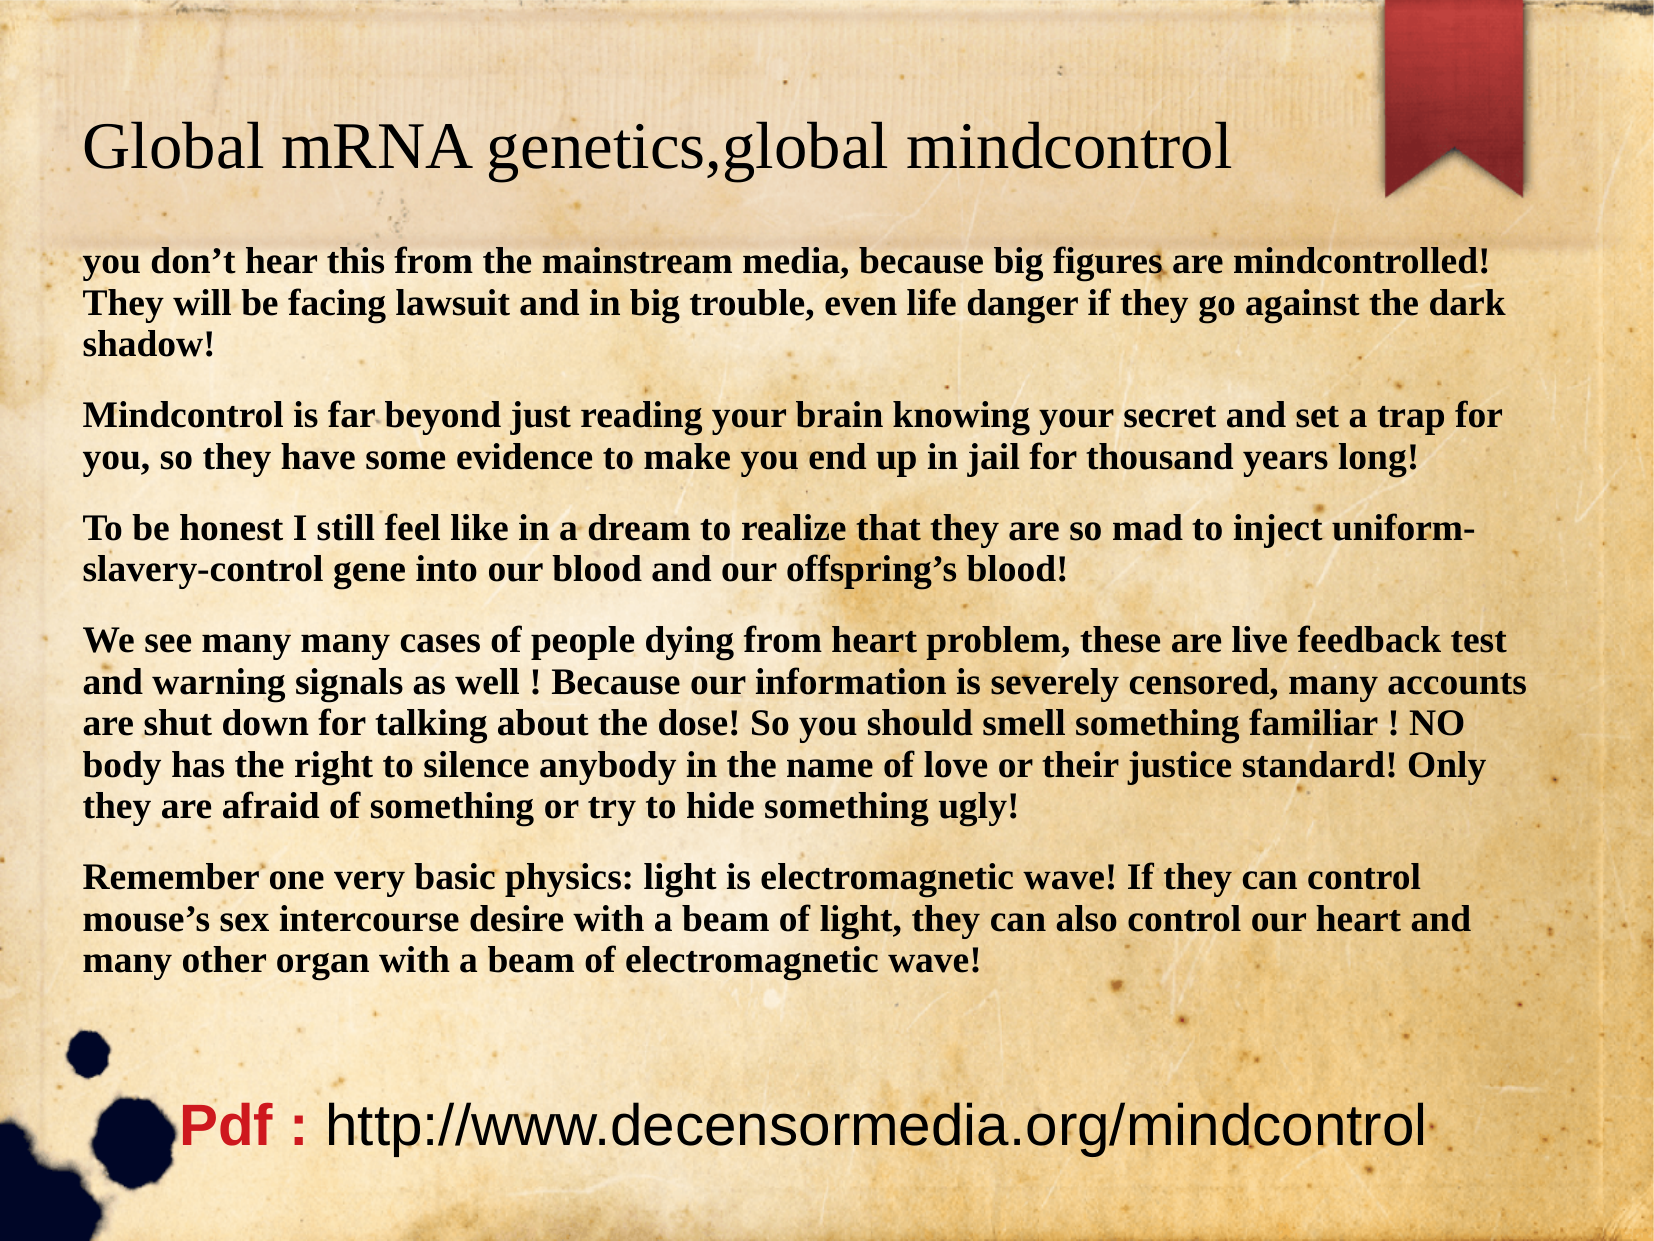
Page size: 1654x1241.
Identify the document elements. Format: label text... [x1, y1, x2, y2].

list you don’t hear this from the mainstream media, because big figures are mindcontrolled! They will be facing lawsuit and in big trouble, even life danger if they go against the dark shadow! Mindcontrol is far beyond just reading your brain knowing your secret and set a trap for you, so they have some evidence to make you end up in jail for thousand years long! To be honest I still feel like in a dream to realize that they are so mad to inject uniform-slavery-control gene into our blood and our offspring’s blood! We see many many cases of people dying from heart problem, these are live feedback test and warning signals as well ! Because our information is severely censored, many accounts are shut down for talking about the dose! So you should smell something familiar ! NO body has the right to silence anybody in the name of love or their justice standard! Only they are afraid of something or try to hide something ugly! Remember one very basic physics: light is electromagnetic wave! If they can control mouse’s sex intercourse desire with a beam of light, they can also control our heart and many other organ with a beam of electromagnetic wave! [82, 240, 1538, 1051]
text_box Pdf : http://www.decensormedia.org/mindcontrol [165, 1085, 1546, 1231]
picture [0, 0, 1654, 1241]
title Global mRNA genetics,global mindcontrol [82, 49, 1347, 237]
